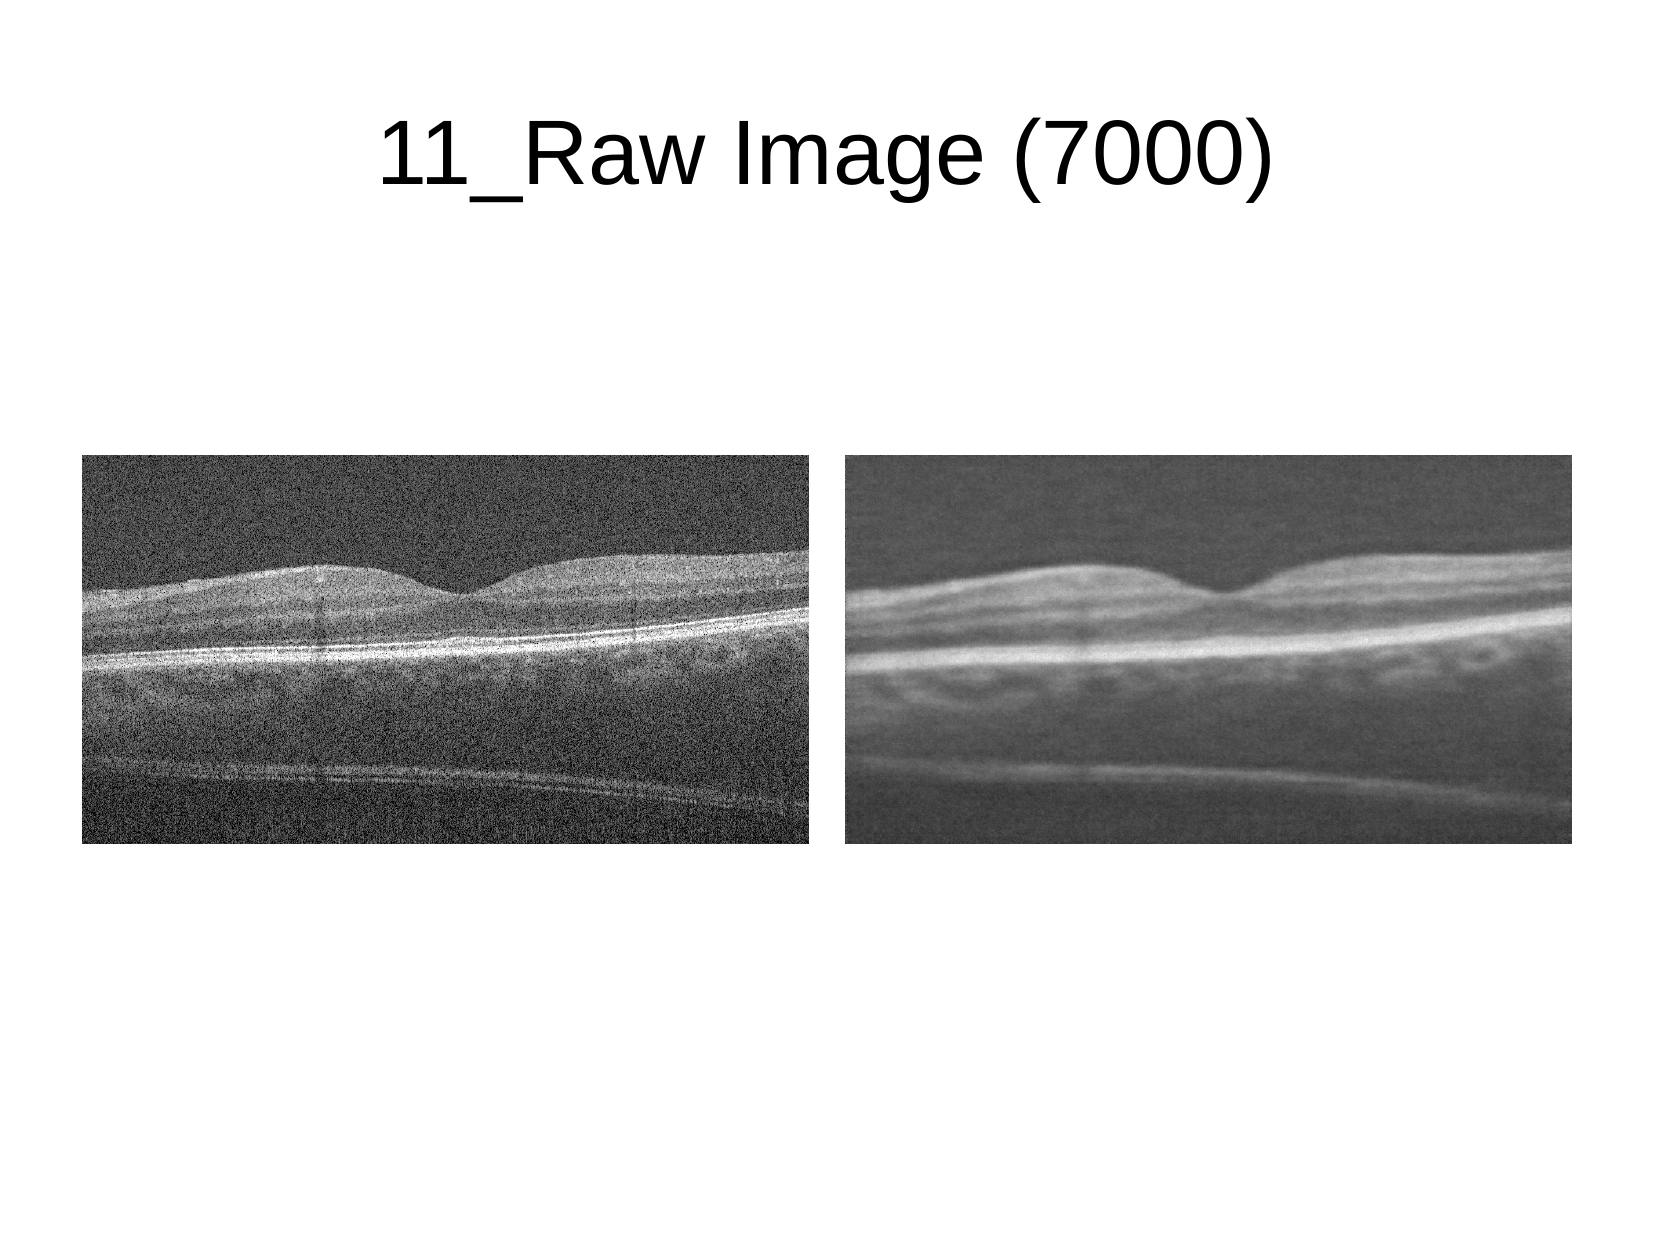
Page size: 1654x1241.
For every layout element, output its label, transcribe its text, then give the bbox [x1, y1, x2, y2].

picture [845, 455, 1572, 845]
title 11_Raw Image (7000) [82, 49, 1571, 257]
picture [82, 455, 809, 845]
